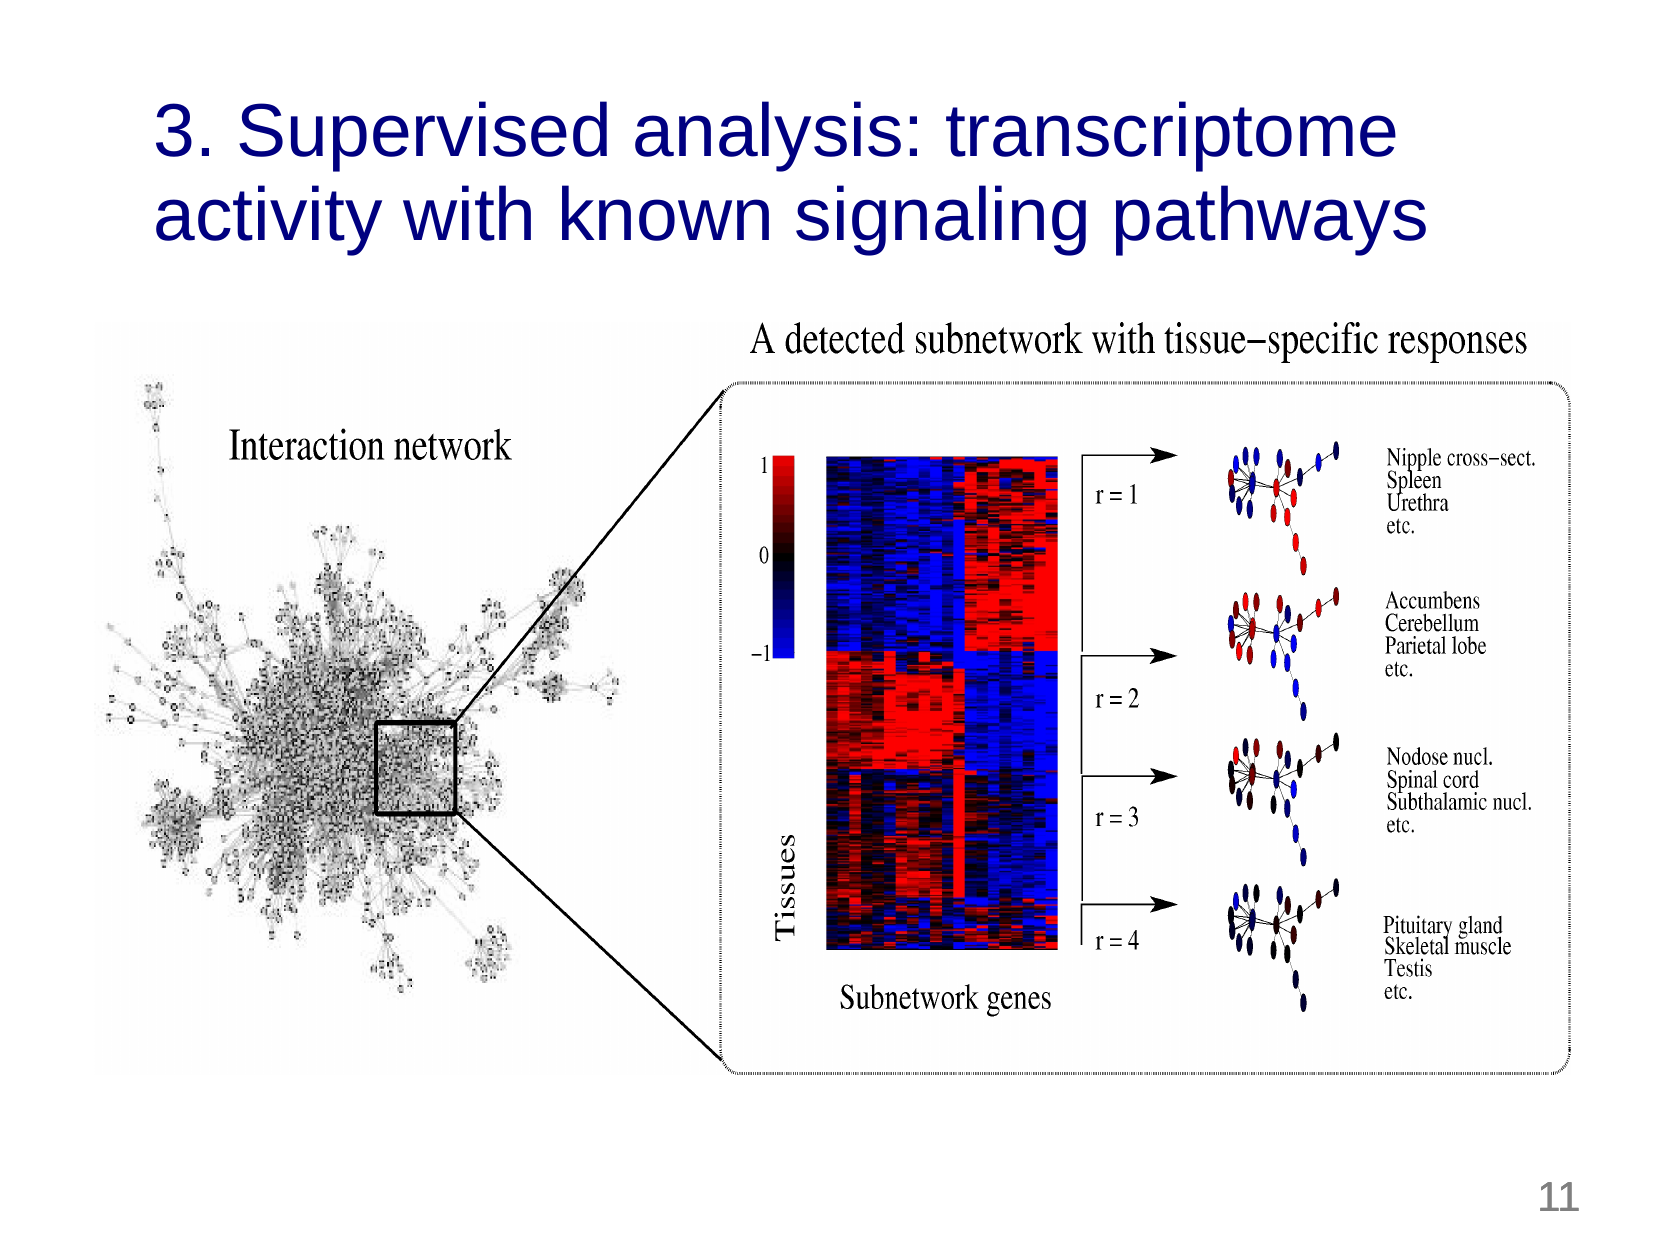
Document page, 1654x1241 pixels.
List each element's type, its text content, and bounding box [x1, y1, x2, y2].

picture [94, 322, 1571, 1075]
title <number> [1505, 1174, 1613, 1221]
list 3. Supervised analysis: transcriptome activity with known signaling pathways [82, 88, 1607, 266]
